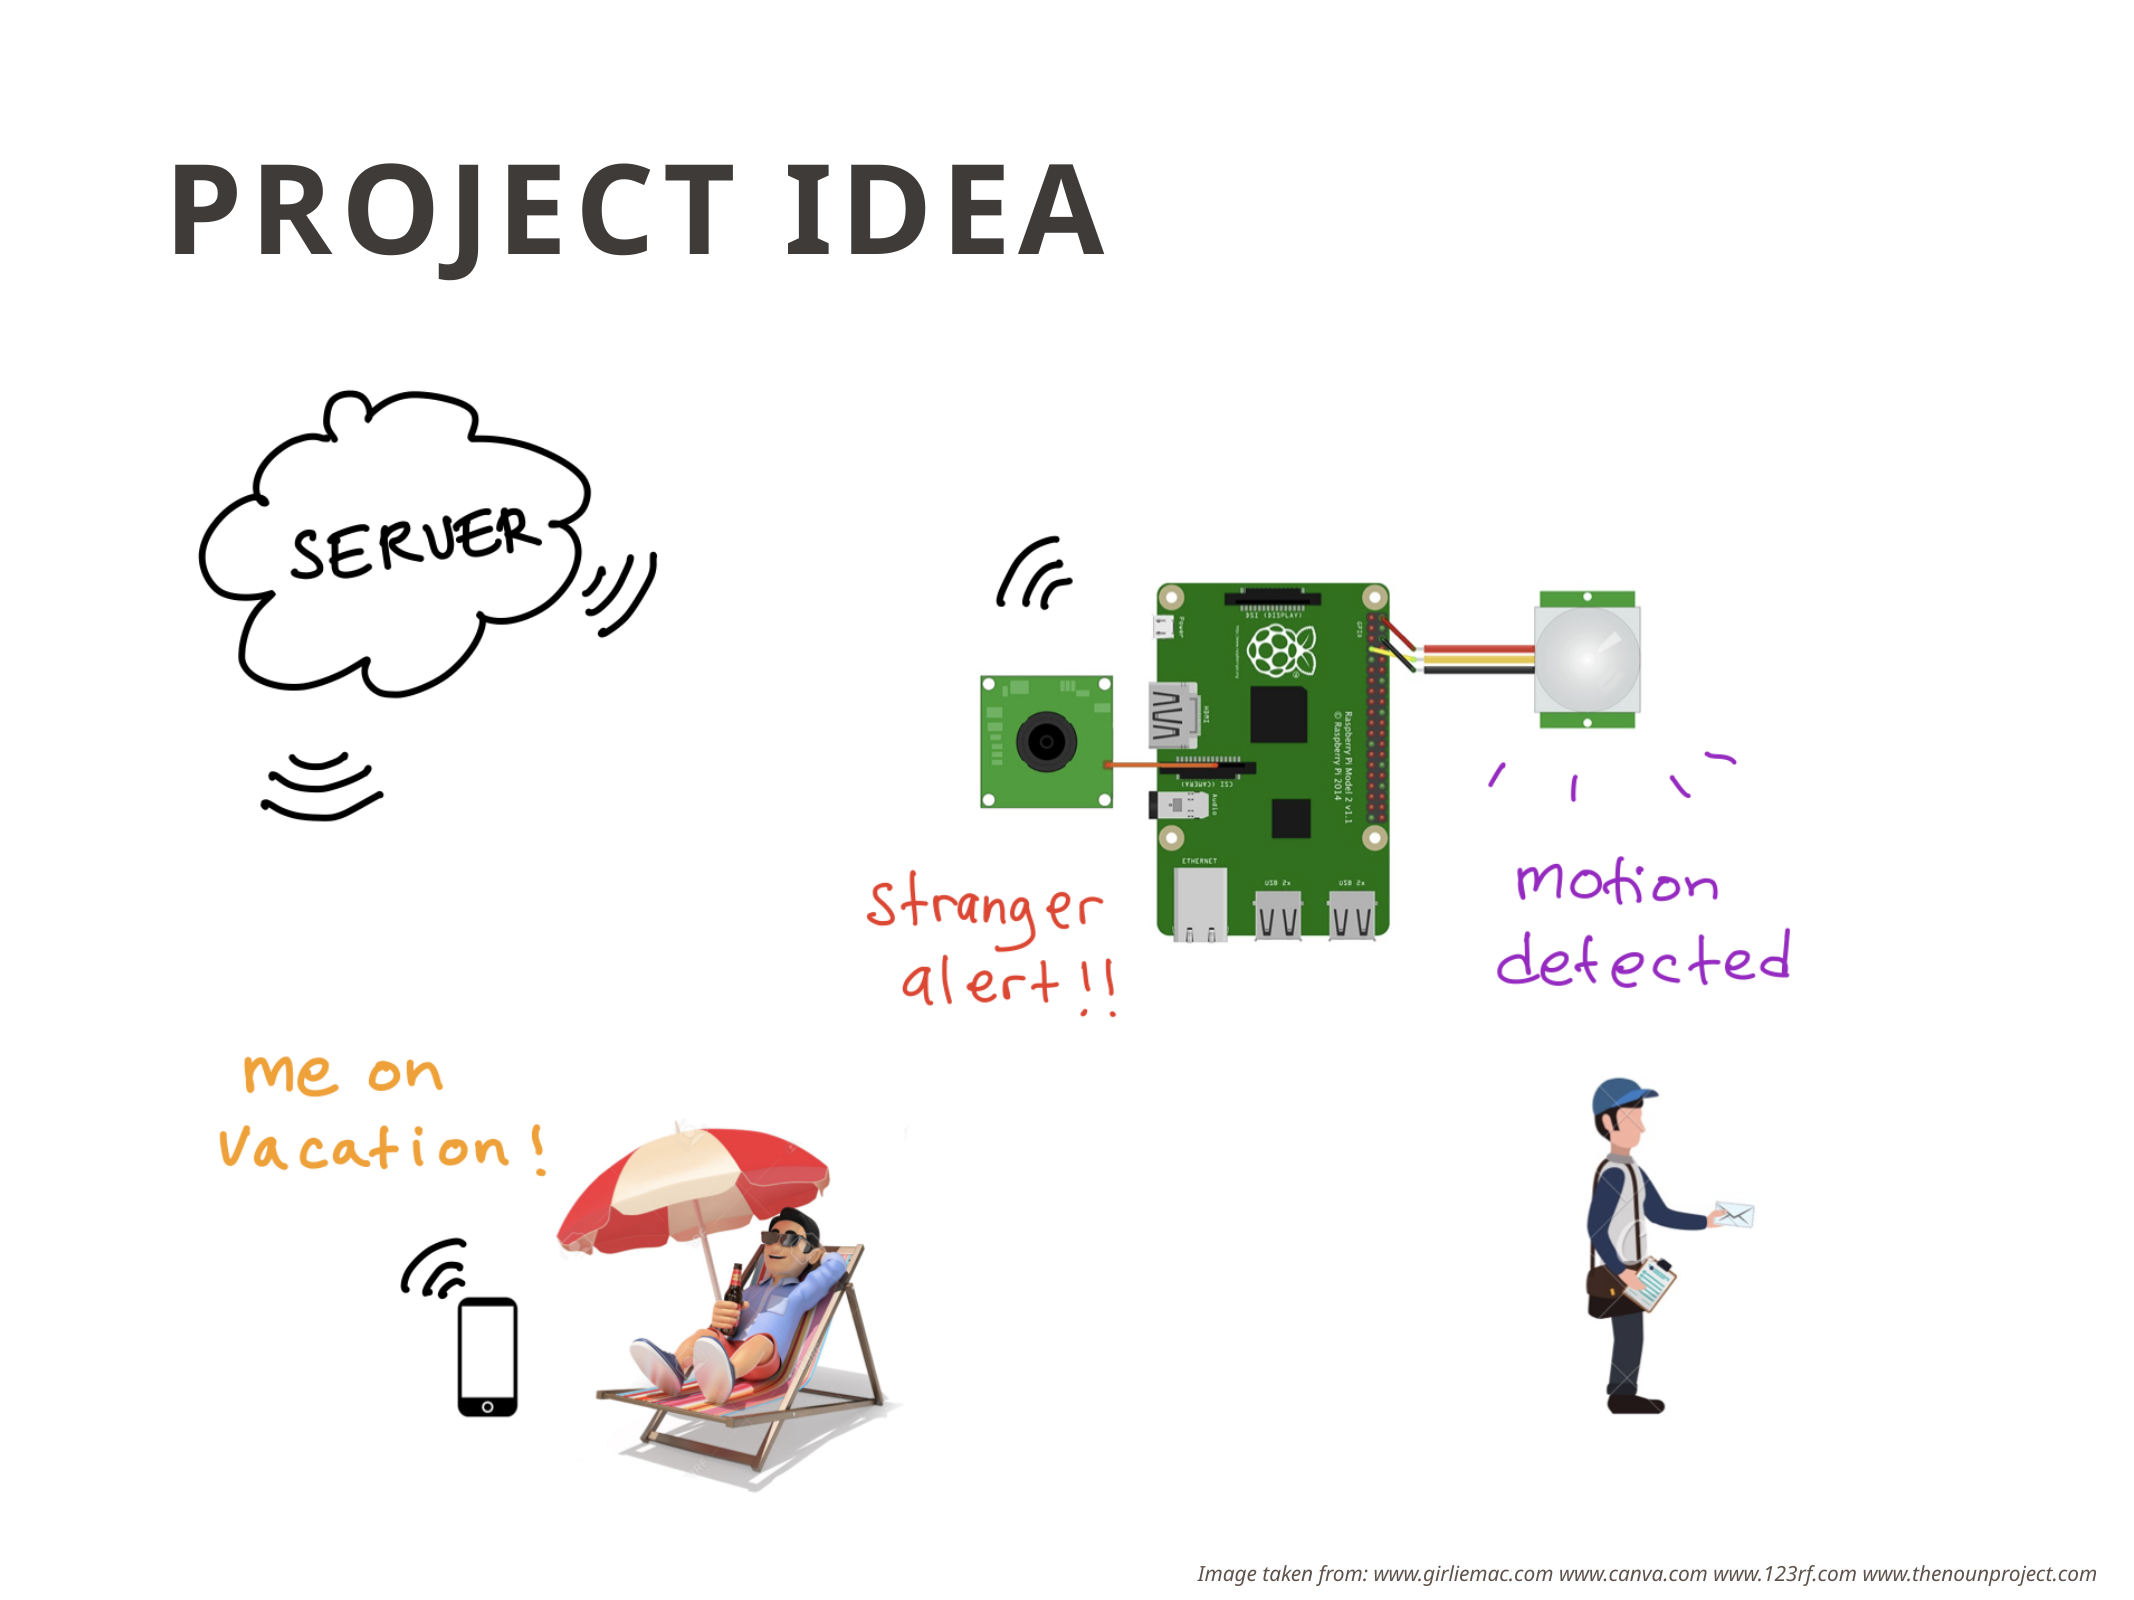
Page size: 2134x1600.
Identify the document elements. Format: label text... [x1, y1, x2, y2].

picture [179, 396, 1839, 1508]
title PROJECT IDEA [156, 41, 1978, 396]
text_box Image taken from: www.girliemac.com www.canva.com www.123rf.com www.thenounproject.com [1148, 1552, 2134, 1594]
